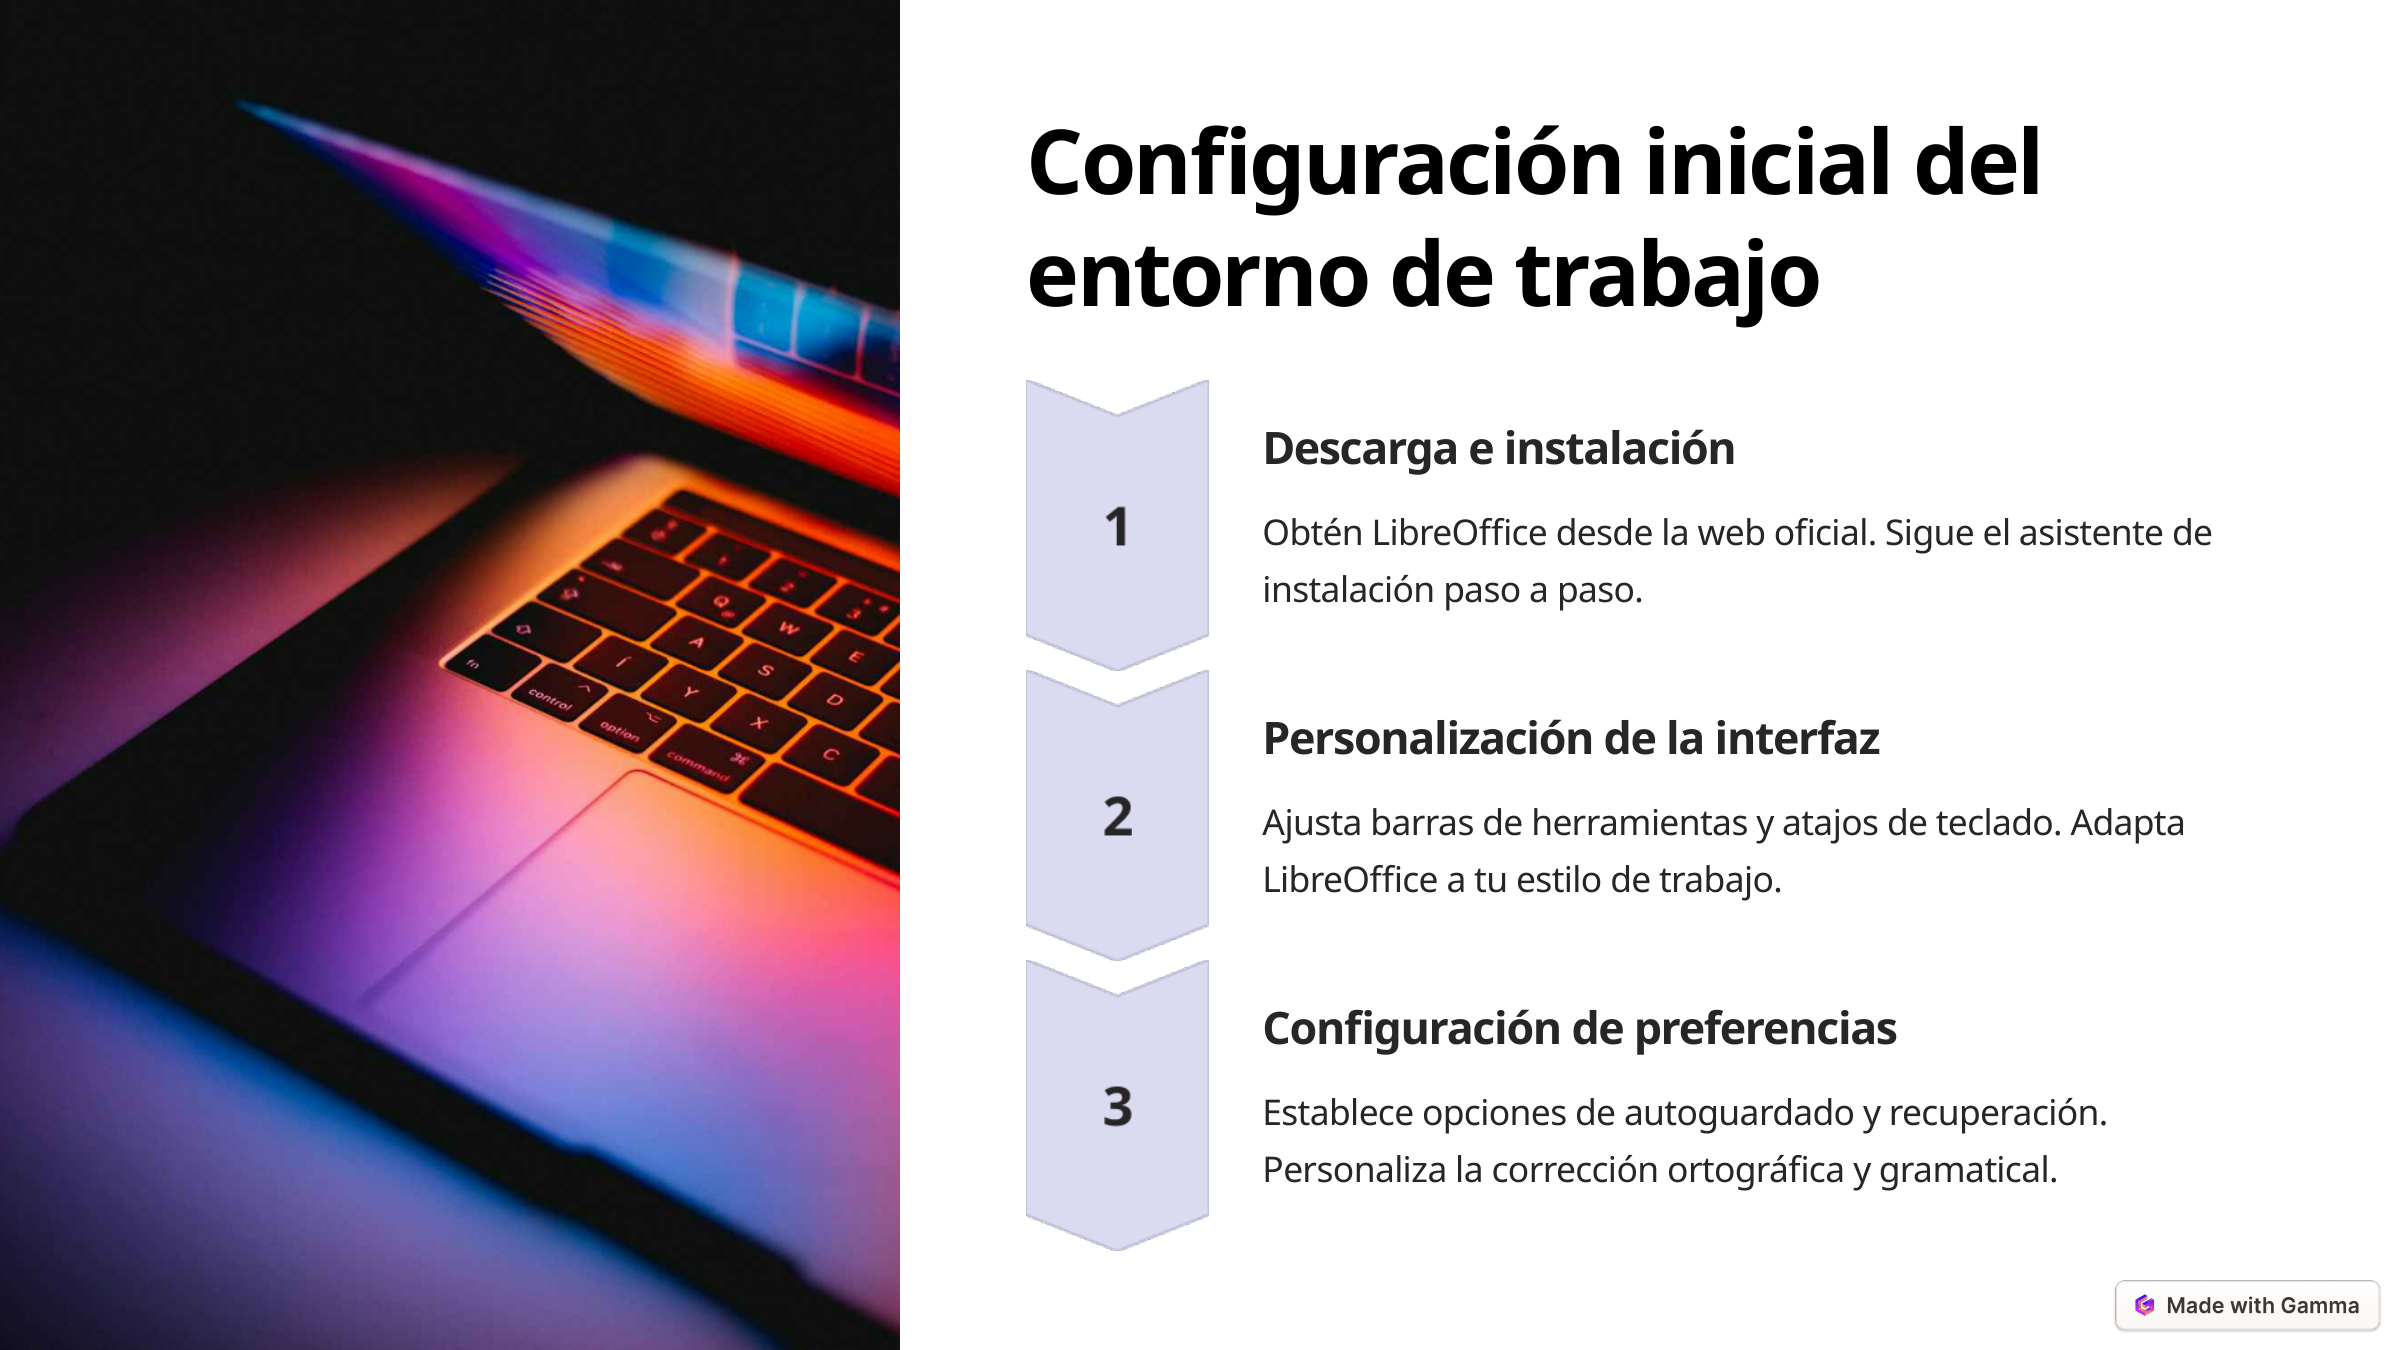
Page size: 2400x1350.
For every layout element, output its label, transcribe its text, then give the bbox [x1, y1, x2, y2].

picture [0, 0, 900, 1350]
text_box Configuración de preferencias [1262, 996, 1896, 1054]
text_box Obtén LibreOffice desde la web oficial. Sigue el asistente de instalación paso a paso. [1262, 495, 2274, 612]
text_box Establece opciones de autoguardado y recuperación. Personaliza la corrección ortográfica y gramatical. [1262, 1075, 2274, 1192]
picture [1026, 380, 1209, 1251]
text_box Descarga e instalación [1262, 416, 1734, 474]
text_box Configuración inicial del entorno de trabajo [1026, 99, 2274, 327]
picture [2106, 1271, 2389, 1339]
text_box Ajusta barras de herramientas y atajos de teclado. Adapta LibreOffice a tu estilo de trabajo. [1262, 785, 2274, 902]
text_box Personalización de la interfaz [1262, 706, 1874, 764]
